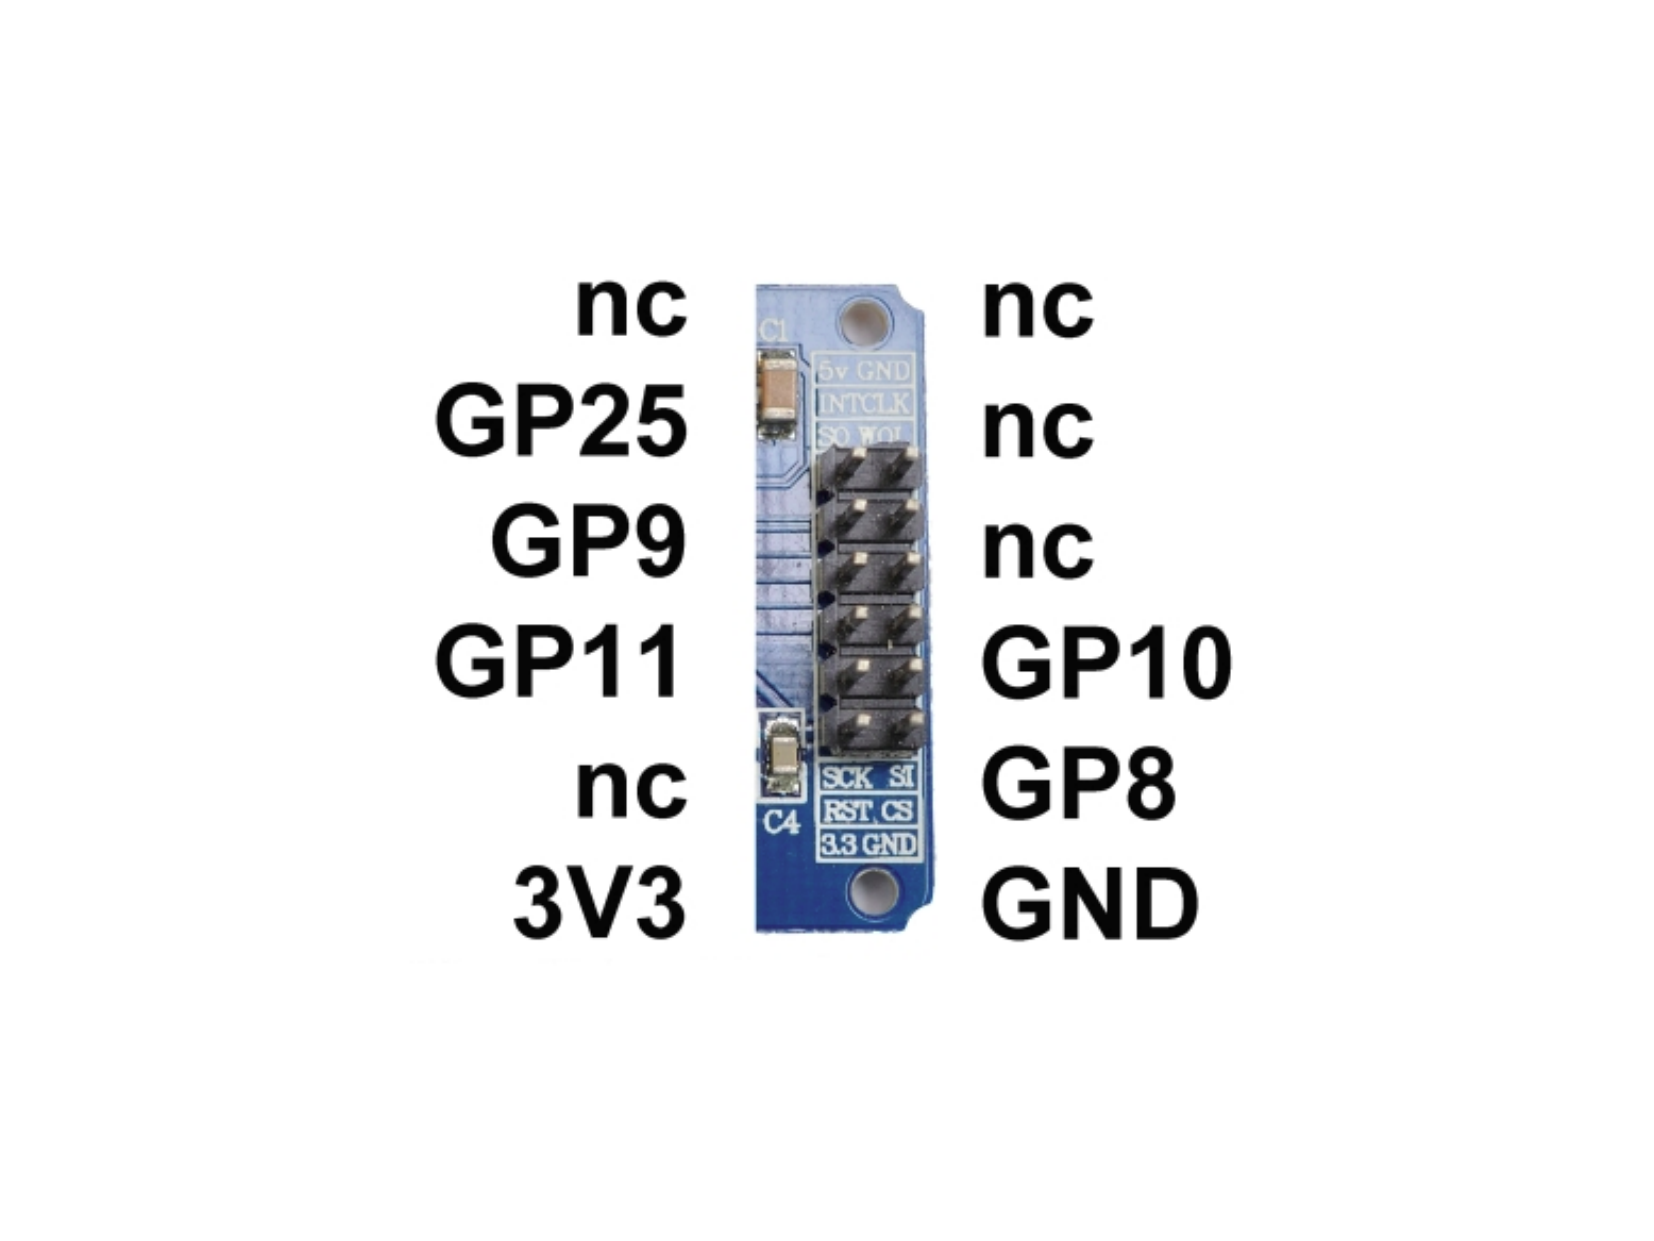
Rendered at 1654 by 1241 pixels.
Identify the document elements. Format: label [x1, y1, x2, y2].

picture [406, 270, 1248, 970]
